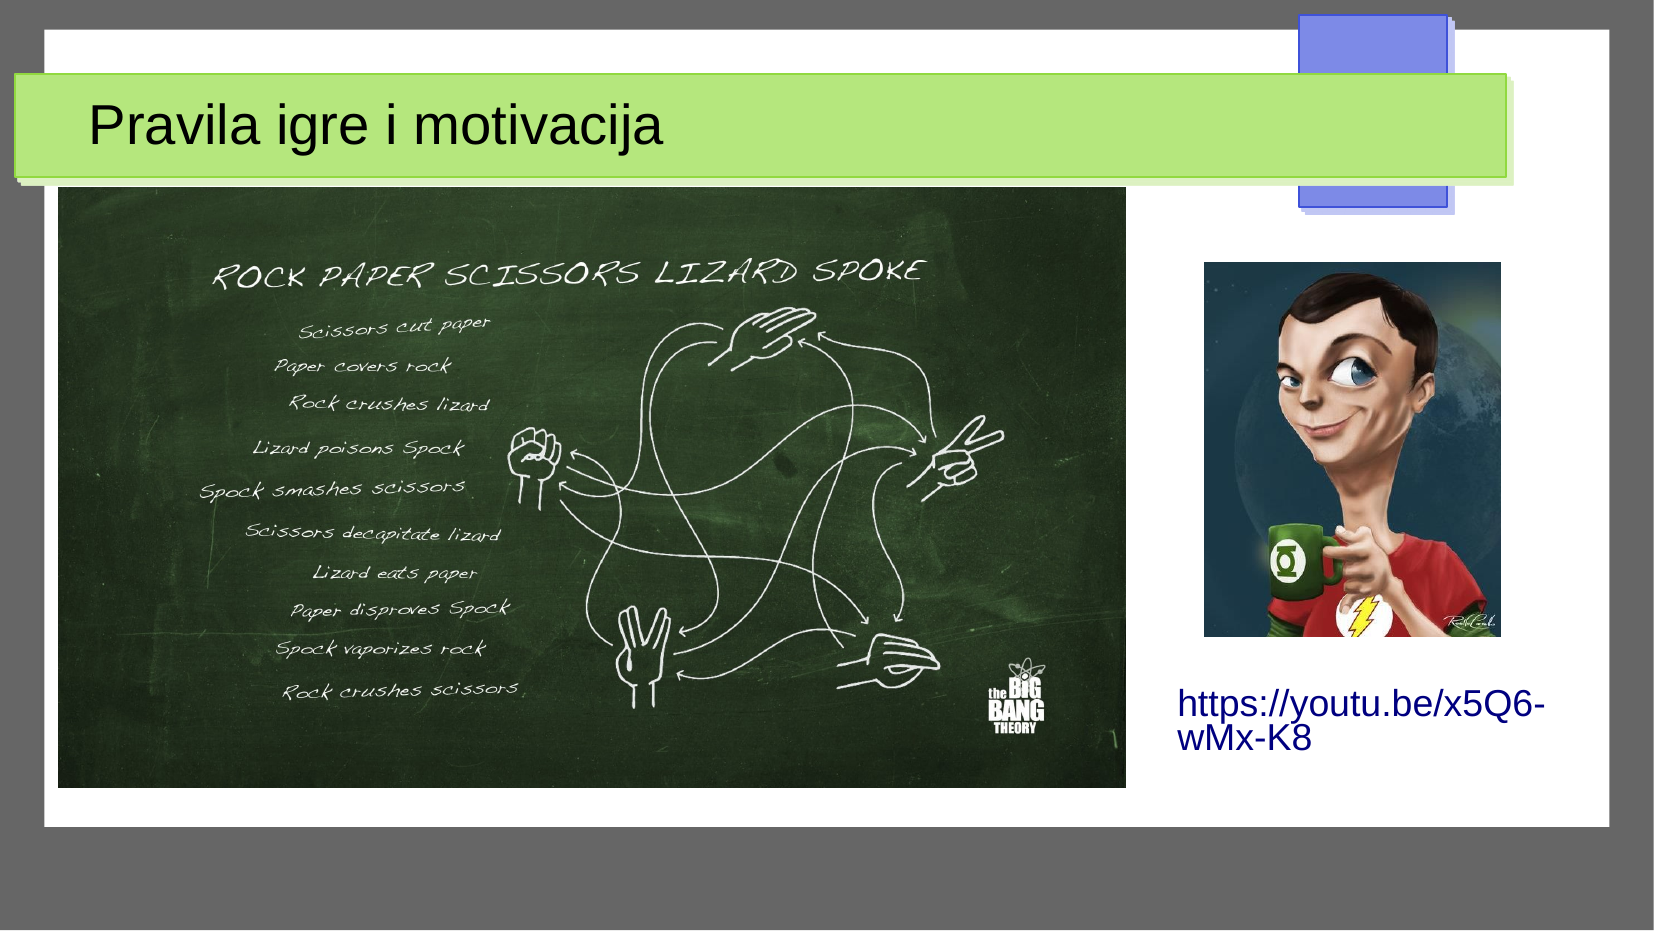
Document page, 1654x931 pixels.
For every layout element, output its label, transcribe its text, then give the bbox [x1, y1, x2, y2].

text_box https://youtu.be/x5Q6-wMx-K8 [1162, 675, 1576, 826]
title Pravila igre i motivacija [88, 73, 1506, 178]
picture [1204, 262, 1501, 637]
picture [58, 187, 1126, 788]
